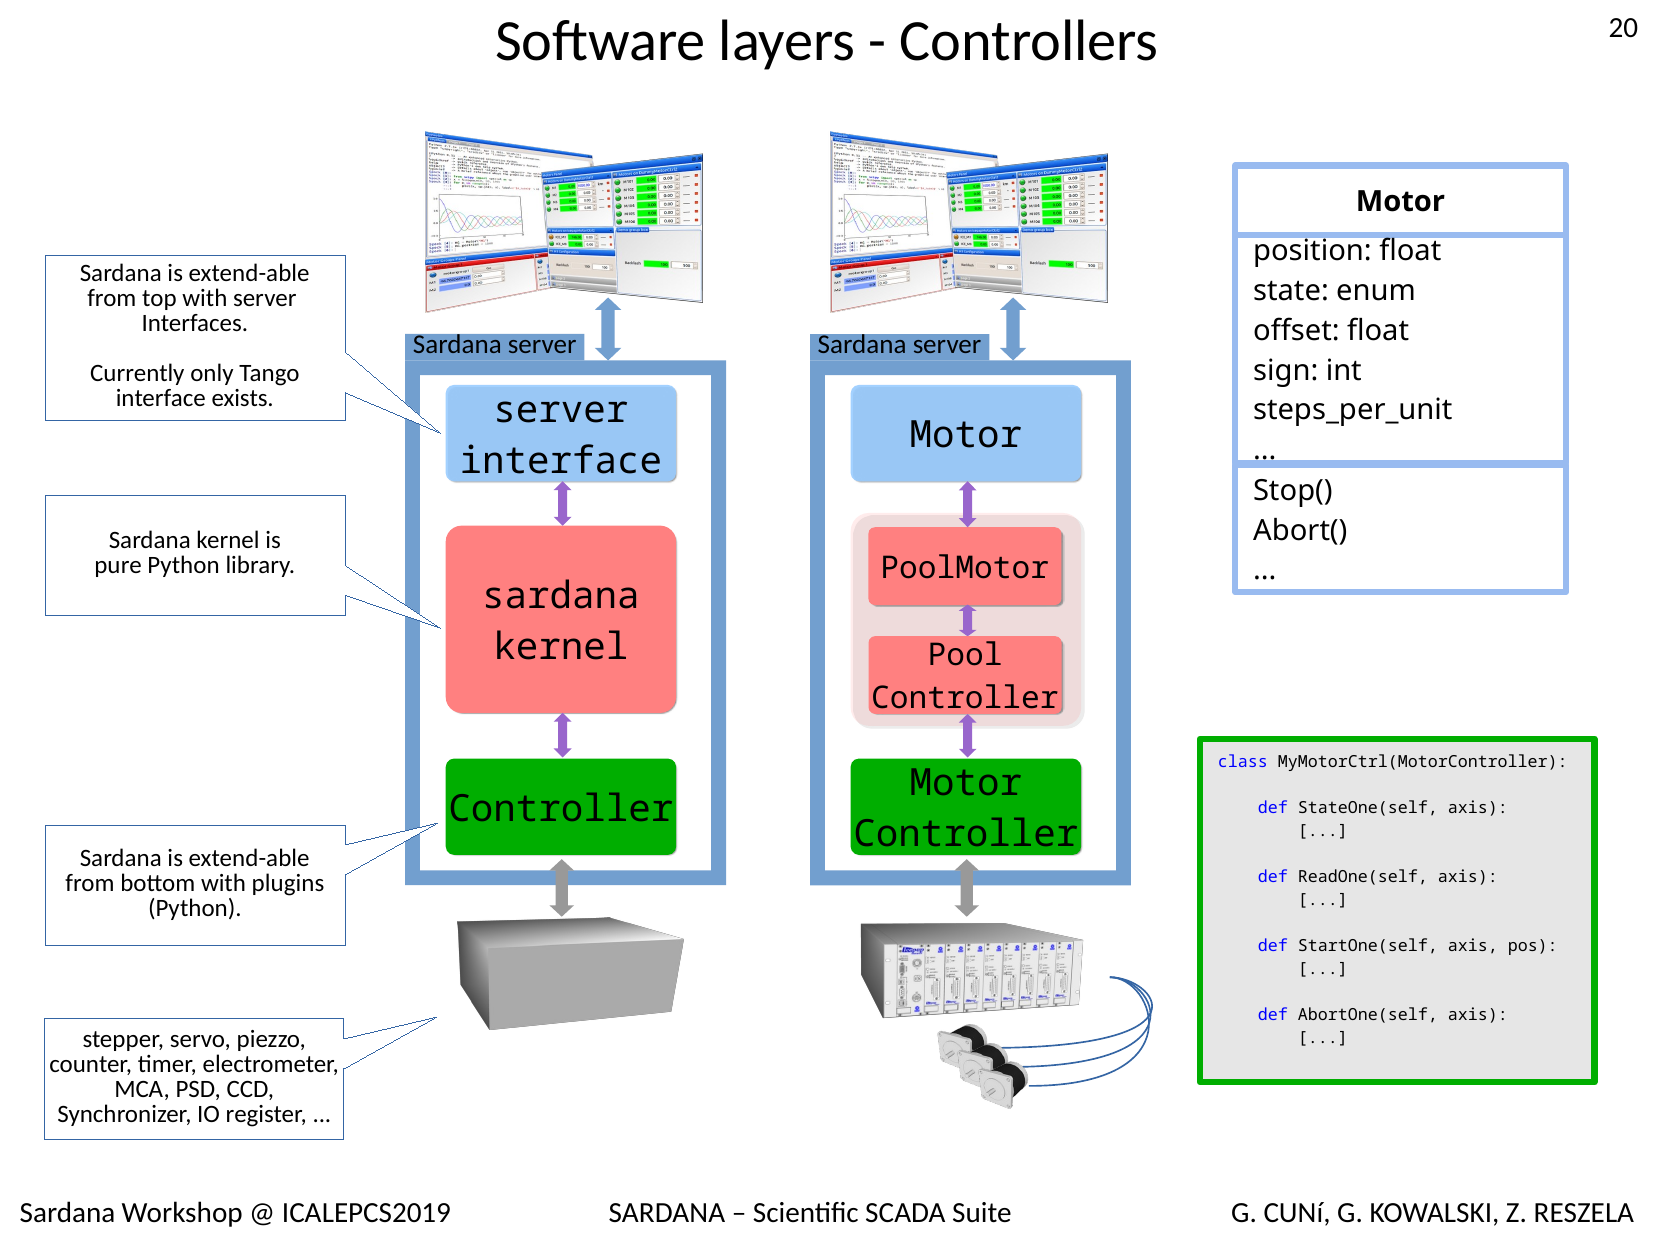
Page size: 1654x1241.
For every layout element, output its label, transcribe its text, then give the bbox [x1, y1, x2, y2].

text_box Sardana is extend-able from top with server Interfaces. Currently only Tango interface exists. [45, 255, 441, 434]
text_box [405, 419, 420, 613]
text_box Motor [1235, 165, 1566, 234]
text_box [553, 481, 572, 526]
text_box Sardana server [810, 334, 990, 361]
title Software layers - Controllers [82, 2, 1571, 91]
text_box Controller [445, 758, 677, 855]
text_box Motor [850, 384, 1082, 482]
text_box class MyMotorCtrl(MotorController): def StateOne(self, axis): [...] def ReadOne(self, axis): [...] def StartOne(self, axis, pos): [...] def AbortOne(self, axis): [...] [1200, 738, 1595, 1033]
text_box [810, 297, 1131, 917]
text_box stepper, servo, piezzo, counter, timer, electrometer, MCA, PSD, CCD, Synchronizer, IO register, ... [44, 1017, 437, 1140]
text_box Pool Controller [868, 636, 1062, 714]
text_box sardana kernel [445, 525, 677, 713]
text_box PoolMotor [868, 527, 1062, 606]
text_box [405, 297, 727, 917]
text_box Sardana kernel is pure Python library. [45, 495, 441, 629]
text_box [553, 712, 572, 758]
text_box [405, 617, 420, 830]
text_box server interface [445, 384, 677, 482]
picture [936, 1024, 1029, 1110]
picture [862, 924, 1082, 1017]
text_box Sardana server [405, 333, 585, 361]
text_box Sardana is extend-able from bottom with plugins (Python). [45, 823, 438, 946]
picture [811, 131, 1108, 314]
text_box Stop() Abort() ... [1235, 465, 1566, 593]
text_box position: float state: enum offset: float sign: int steps_per_unit ... [1235, 234, 1566, 464]
text_box Motor Controller [850, 758, 1082, 855]
picture [406, 131, 703, 314]
